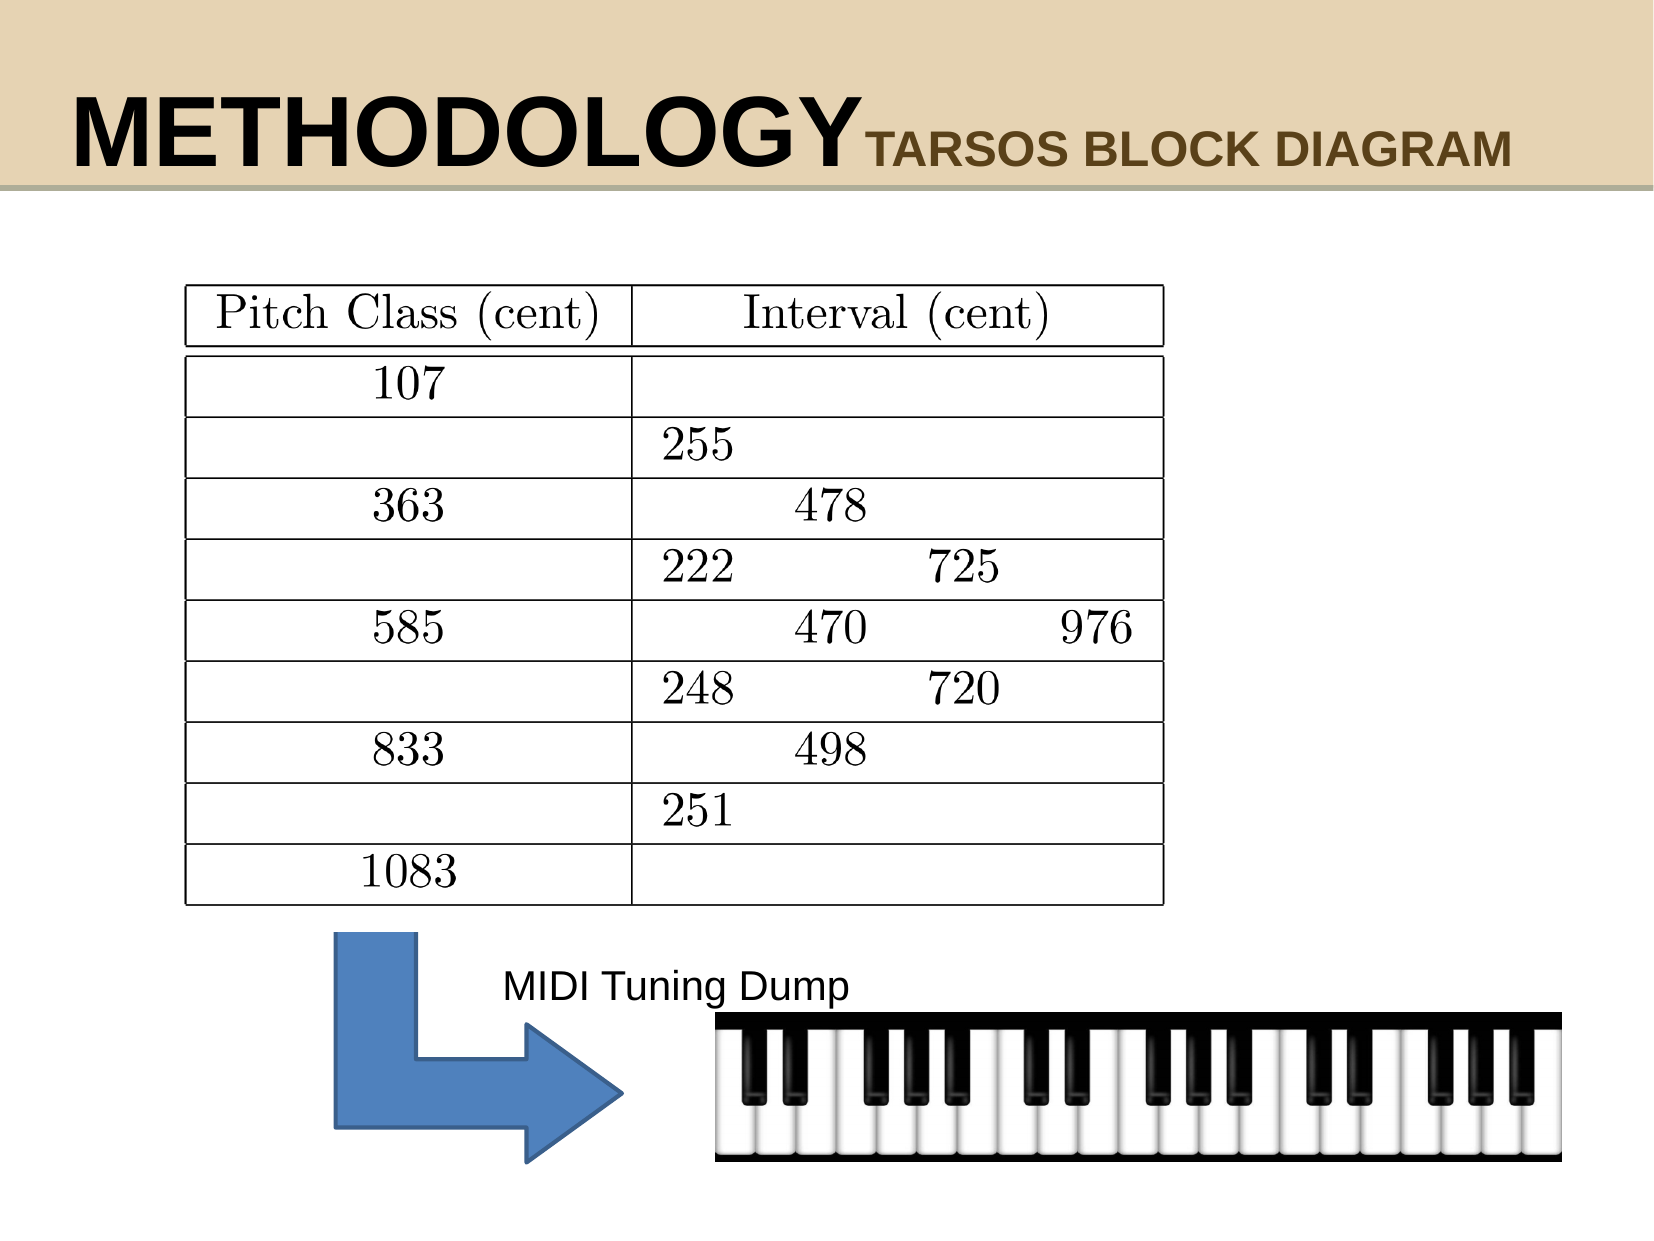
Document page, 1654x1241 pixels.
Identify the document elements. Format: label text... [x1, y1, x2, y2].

title METHODOLOGYTARSOS BLOCK DIAGRAM [0, 0, 1654, 188]
text_box MIDI Tuning Dump [487, 955, 865, 1013]
picture [715, 1012, 1562, 1162]
text_box [335, 932, 622, 1163]
picture [150, 262, 1201, 932]
